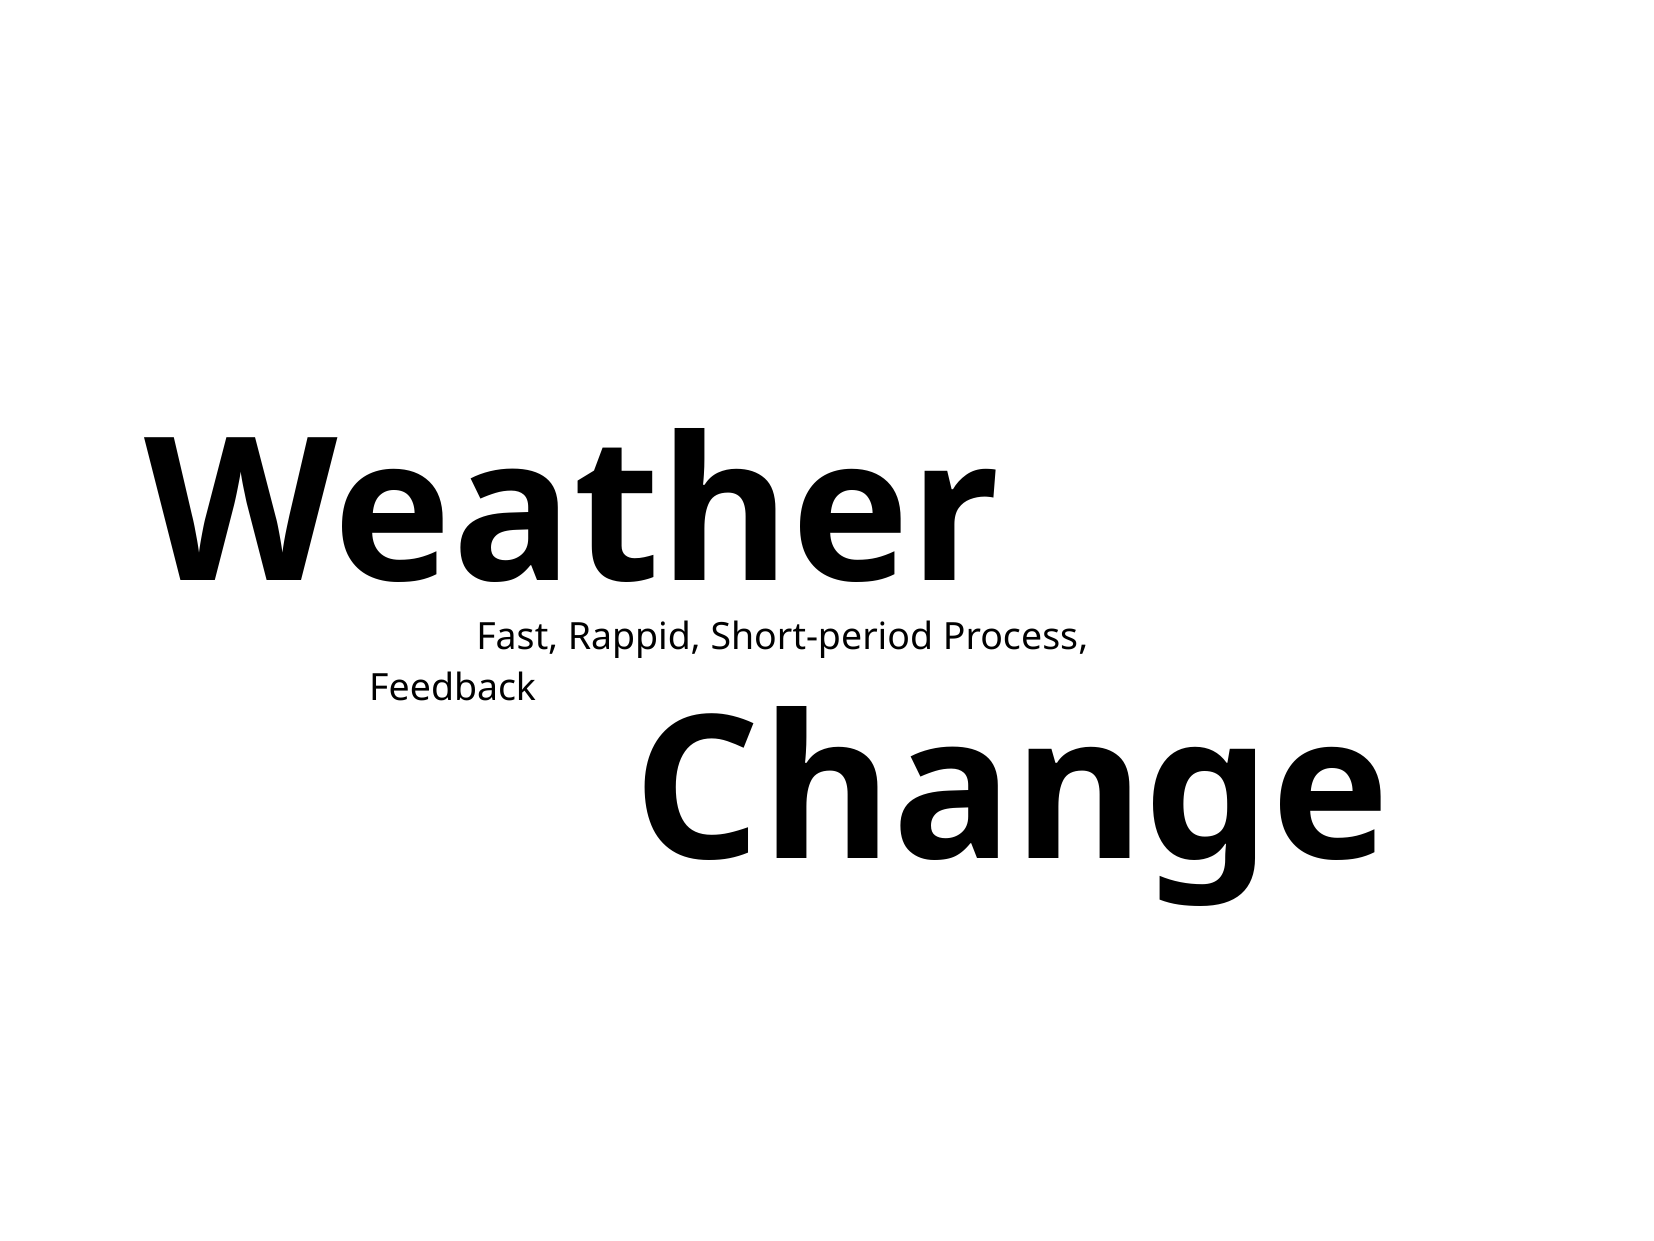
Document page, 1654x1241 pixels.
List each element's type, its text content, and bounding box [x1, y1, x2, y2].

text_box Fast, Rappid, Short-period Process, Feedback [354, 602, 1276, 663]
text_box Weather [129, 359, 1441, 650]
text_box Change [566, 637, 1512, 929]
